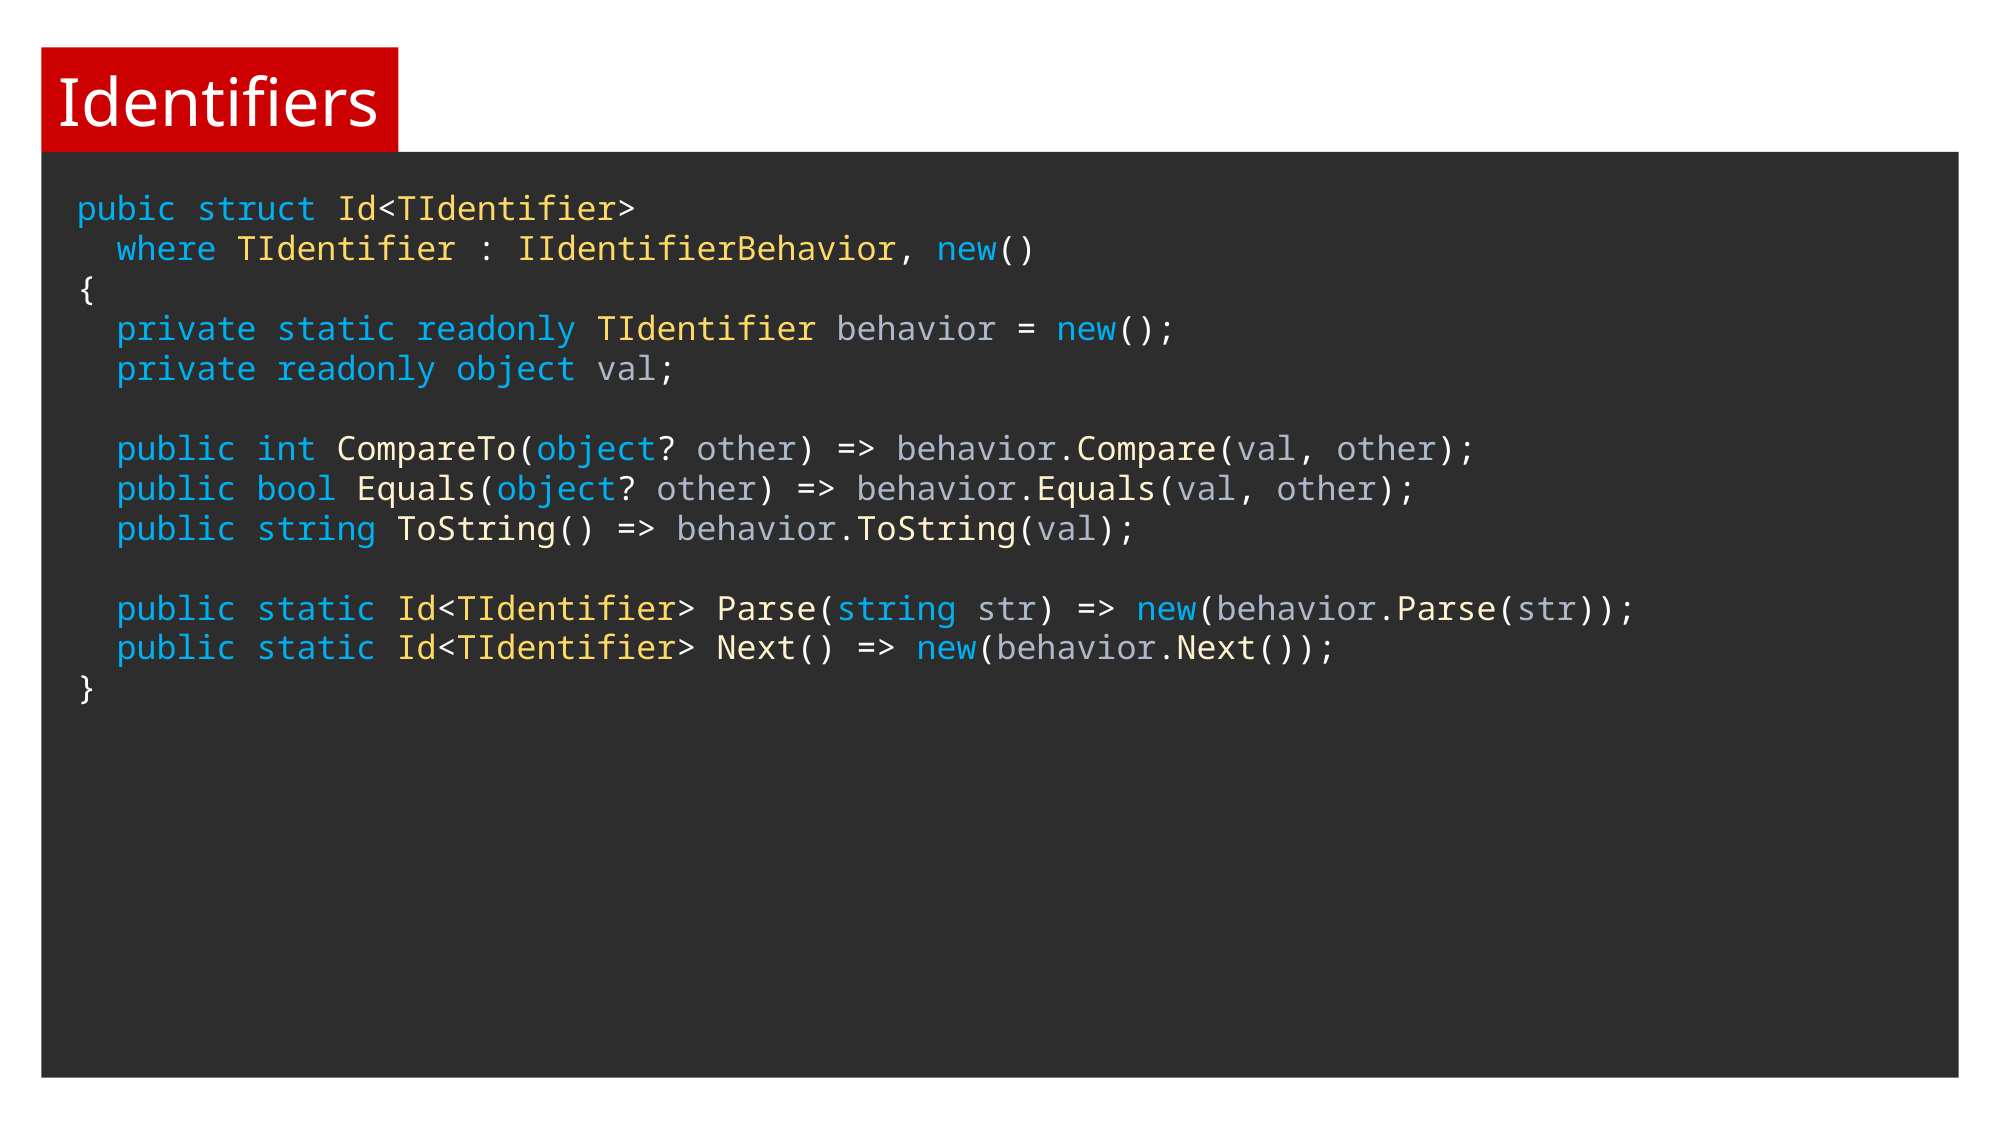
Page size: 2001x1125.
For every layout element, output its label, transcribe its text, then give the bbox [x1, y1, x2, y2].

text_box pubic struct Id<TIdentifier> where TIdentifier : IIdentifierBehavior, new() { private static readonly TIdentifier behavior = new(); private readonly object val; public int CompareTo(object? other) => behavior.Compare(val, other); public bool Equals(object? other) => behavior.Equals(val, other); public string ToString() => behavior.ToString(val); public static Id<TIdentifier> Parse(string str) => new(behavior.Parse(str)); public static Id<TIdentifier> Next() => new(behavior.Next()); } [41, 152, 1835, 760]
text_box Identifiers [41, 47, 384, 153]
text_box [41, 152, 1959, 1078]
